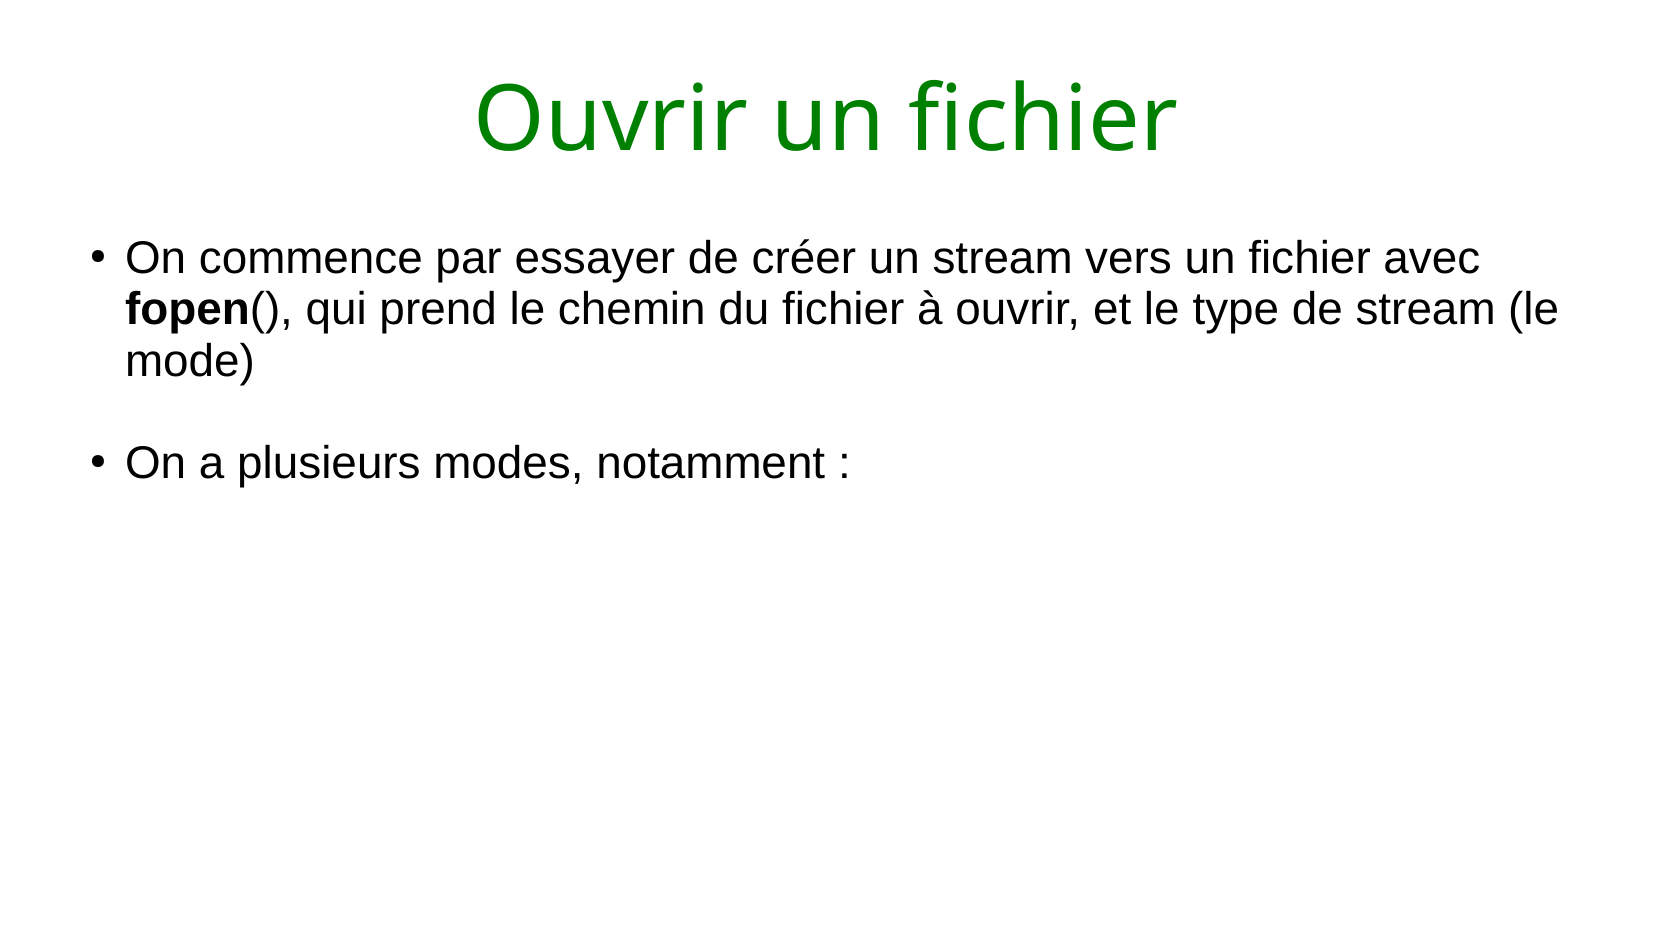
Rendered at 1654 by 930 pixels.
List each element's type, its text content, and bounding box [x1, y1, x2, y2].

title Ouvrir un fichier [82, 37, 1571, 193]
text_box On commence par essayer de créer un stream vers un fichier avec fopen(), qui prend le chemin du fichier à ouvrir, et le type de stream (le mode) On a plusieurs modes, notamment : [74, 224, 1612, 863]
